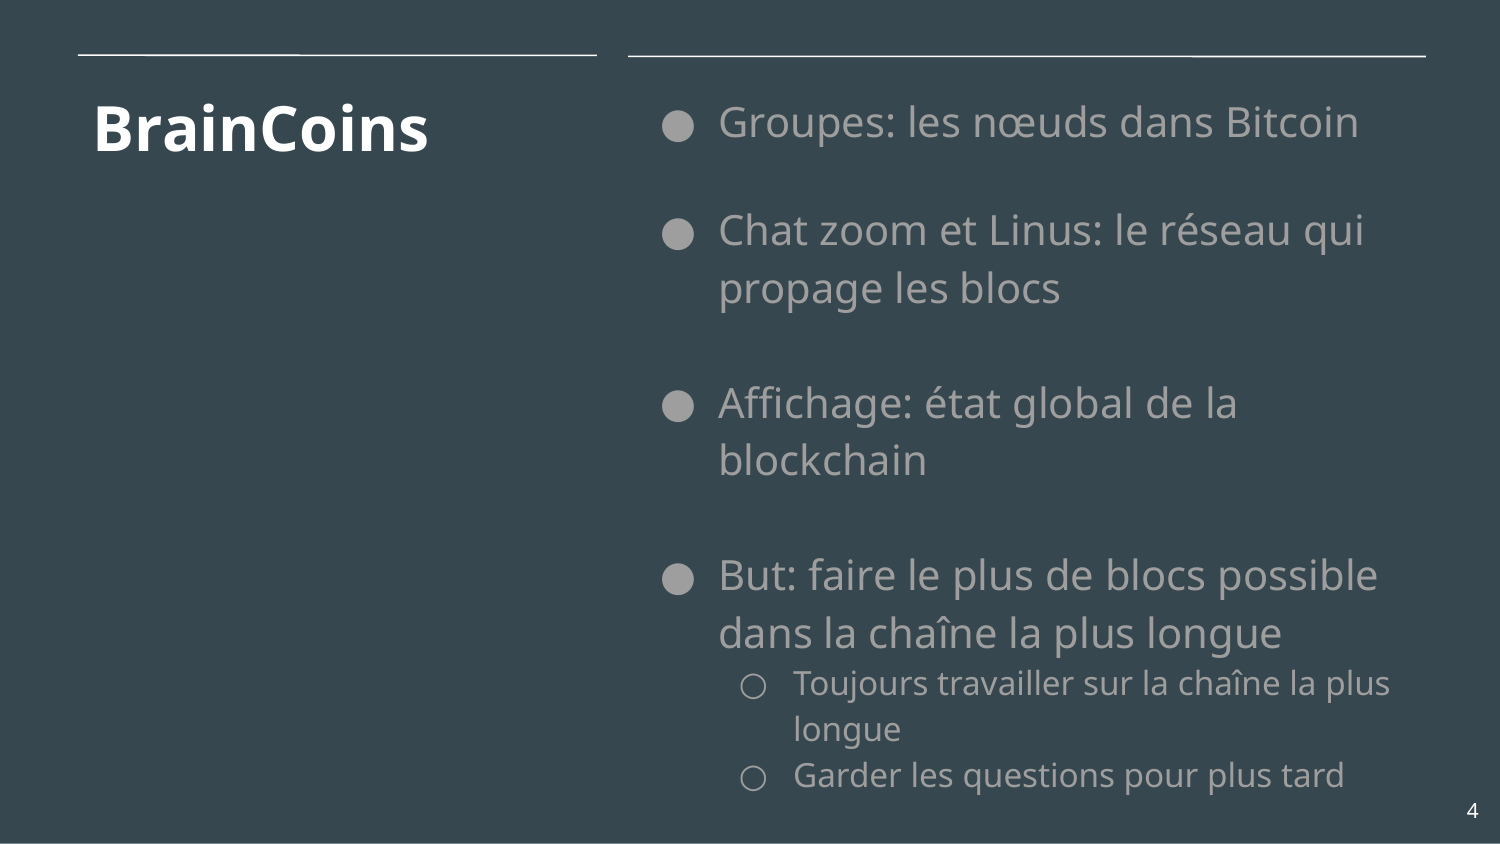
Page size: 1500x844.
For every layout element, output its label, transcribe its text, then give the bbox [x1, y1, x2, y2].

list Groupes: les nœuds dans Bitcoin Chat zoom et Linus: le réseau qui propage les blocs Affichage: état global de la blockchain But: faire le plus de blocs possible dans la chaîne la plus longue Toujours travailler sur la chaîne la plus longue Garder les questions pour plus tard [628, 73, 1426, 749]
title BrainCoins [77, 73, 597, 413]
slide_number <number> [1403, 779, 1494, 844]
